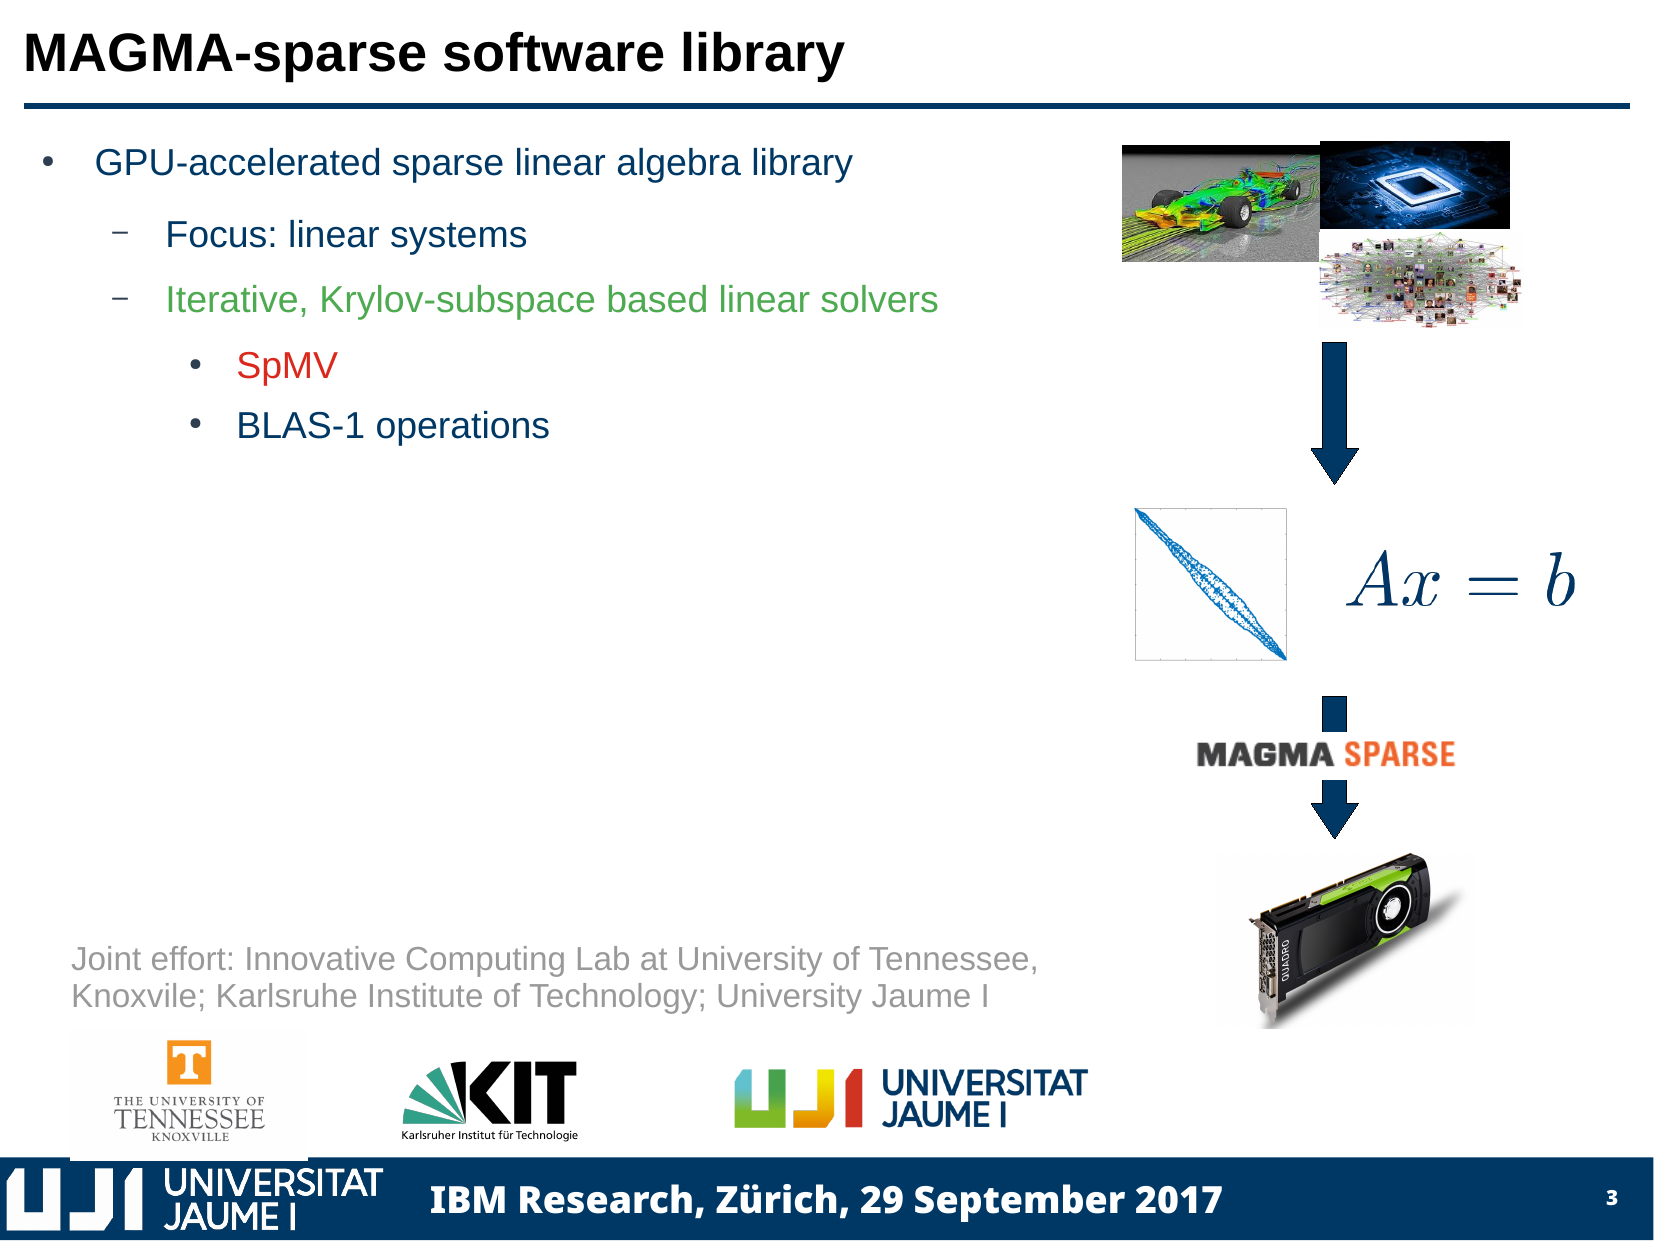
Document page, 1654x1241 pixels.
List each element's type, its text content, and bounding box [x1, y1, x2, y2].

list GPU-accelerated sparse linear algebra library Focus: linear systems Iterative, Krylov-subspace based linear solvers SpMV BLAS-1 operations [23, 141, 1040, 721]
picture [1216, 851, 1475, 1029]
picture [1346, 550, 1575, 606]
text_box [1322, 696, 1347, 732]
text_box Joint effort: Innovative Computing Lab at University of Tennessee, Knoxvile; Karlsruhe Institute of Technology; University Jaume I [20, 933, 1099, 1028]
title MAGMA-sparse software library [23, 0, 1630, 107]
picture [1189, 732, 1465, 780]
picture [1134, 507, 1288, 662]
text_box [1311, 342, 1359, 485]
text_box [1311, 780, 1359, 839]
picture [1122, 141, 1524, 328]
picture [401, 1057, 579, 1146]
picture [0, 1027, 390, 1241]
picture [732, 1062, 1094, 1132]
